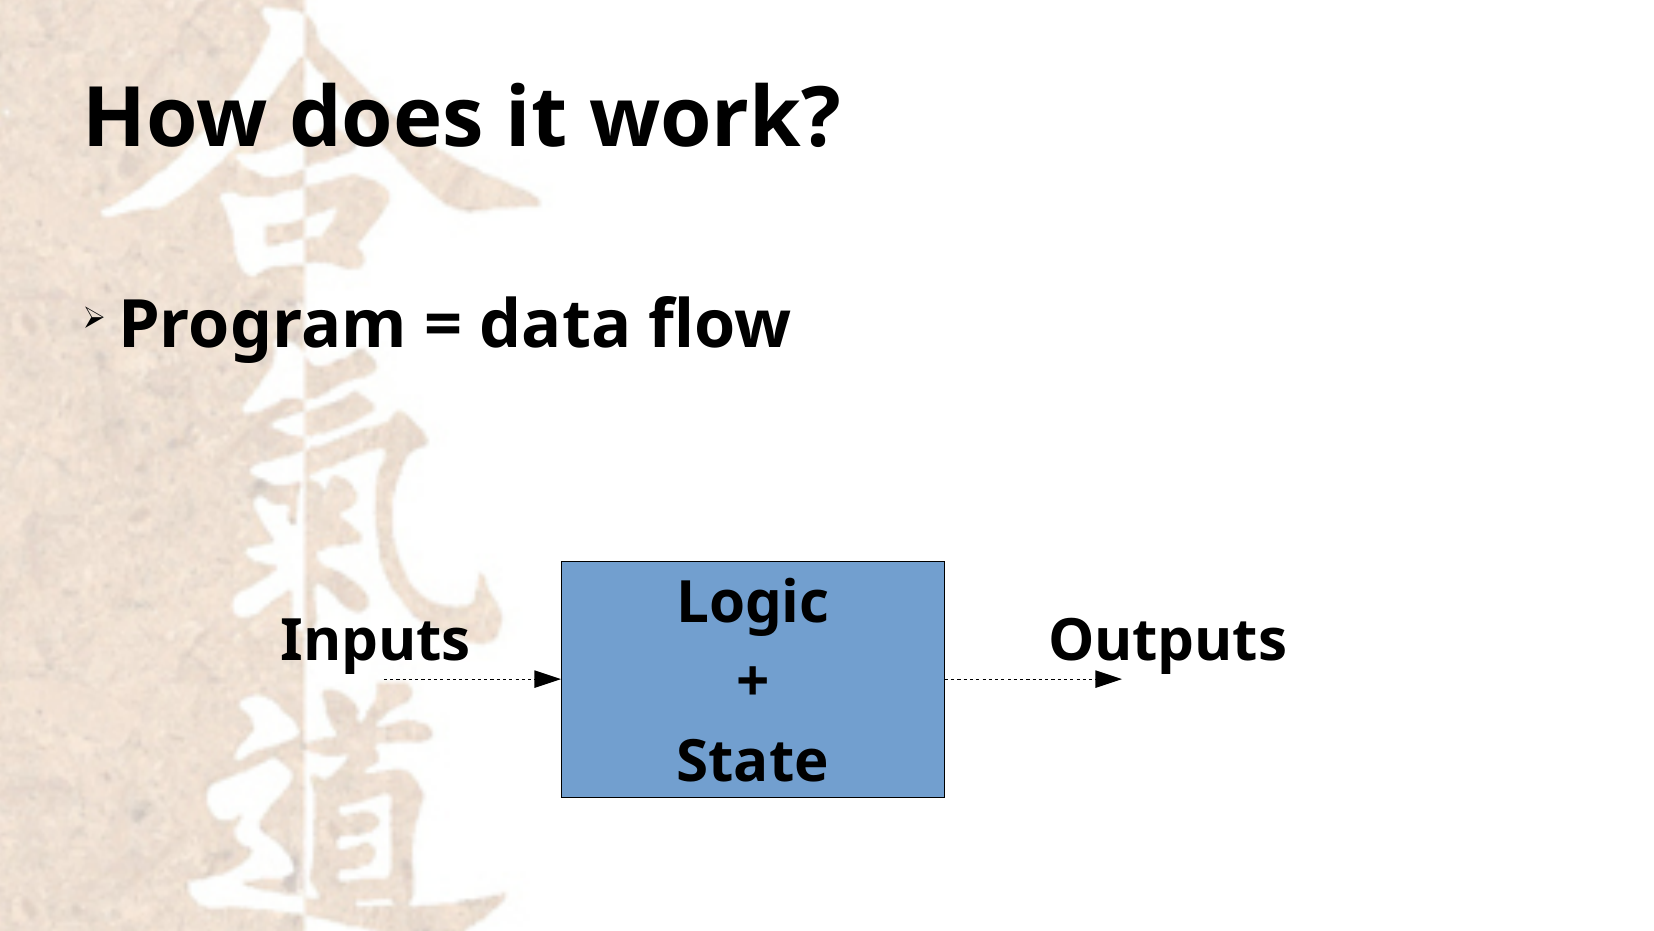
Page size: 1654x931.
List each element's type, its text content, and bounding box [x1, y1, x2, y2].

title How does it work? [82, 37, 1571, 193]
text_box Outputs [1033, 590, 1286, 664]
text_box Inputs [265, 590, 486, 664]
subtitle Program = data flow [82, 276, 1571, 680]
text_box Logic + State [561, 561, 945, 798]
picture [0, 0, 1654, 931]
